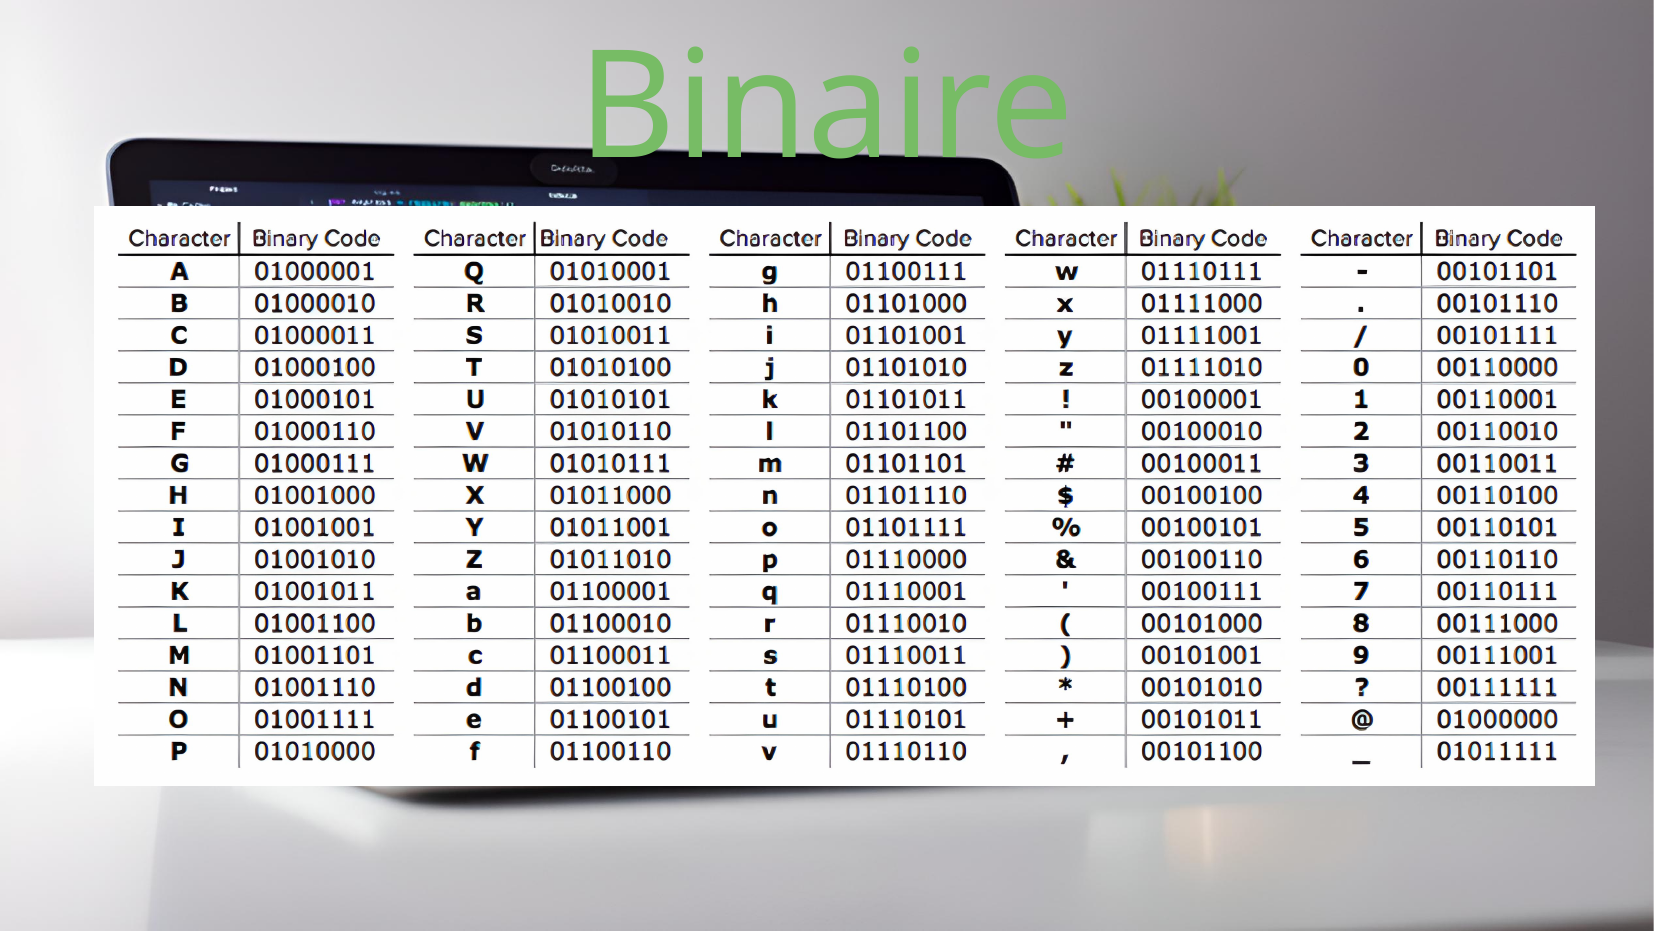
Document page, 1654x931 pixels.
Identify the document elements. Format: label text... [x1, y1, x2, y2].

title Binaire [82, 21, 1571, 178]
picture [0, 0, 1654, 931]
